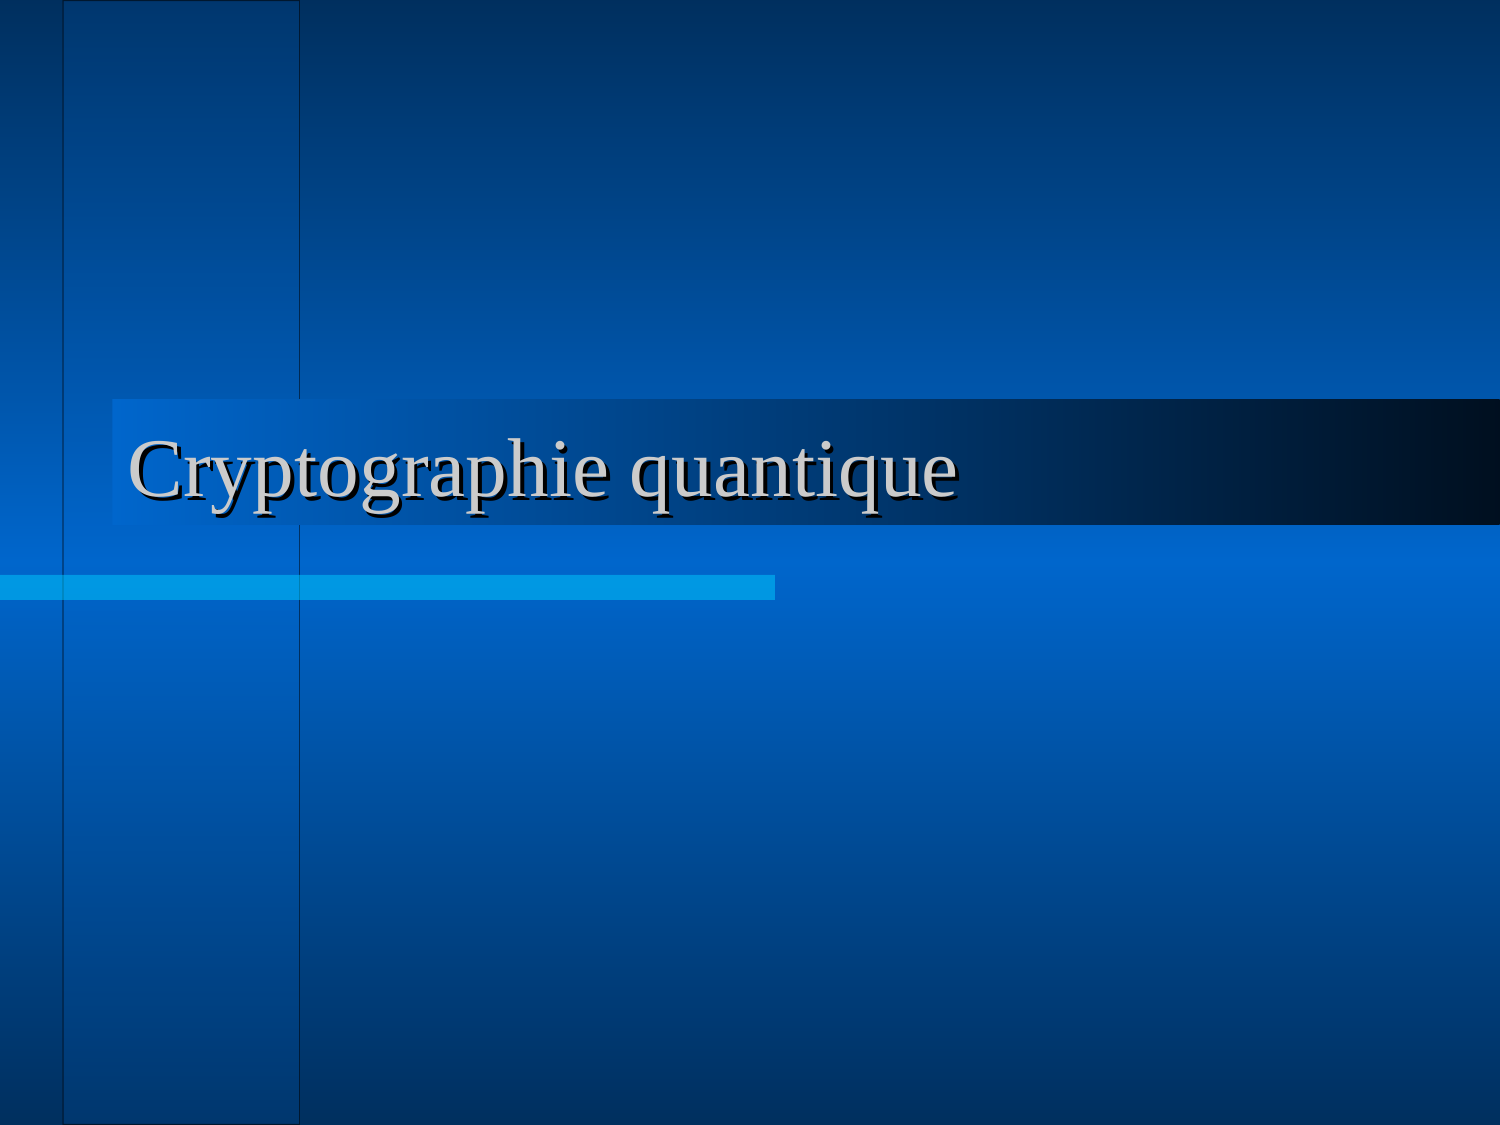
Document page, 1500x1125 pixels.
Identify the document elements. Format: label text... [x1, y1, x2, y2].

title Cryptographie quantique [112, 368, 1388, 569]
